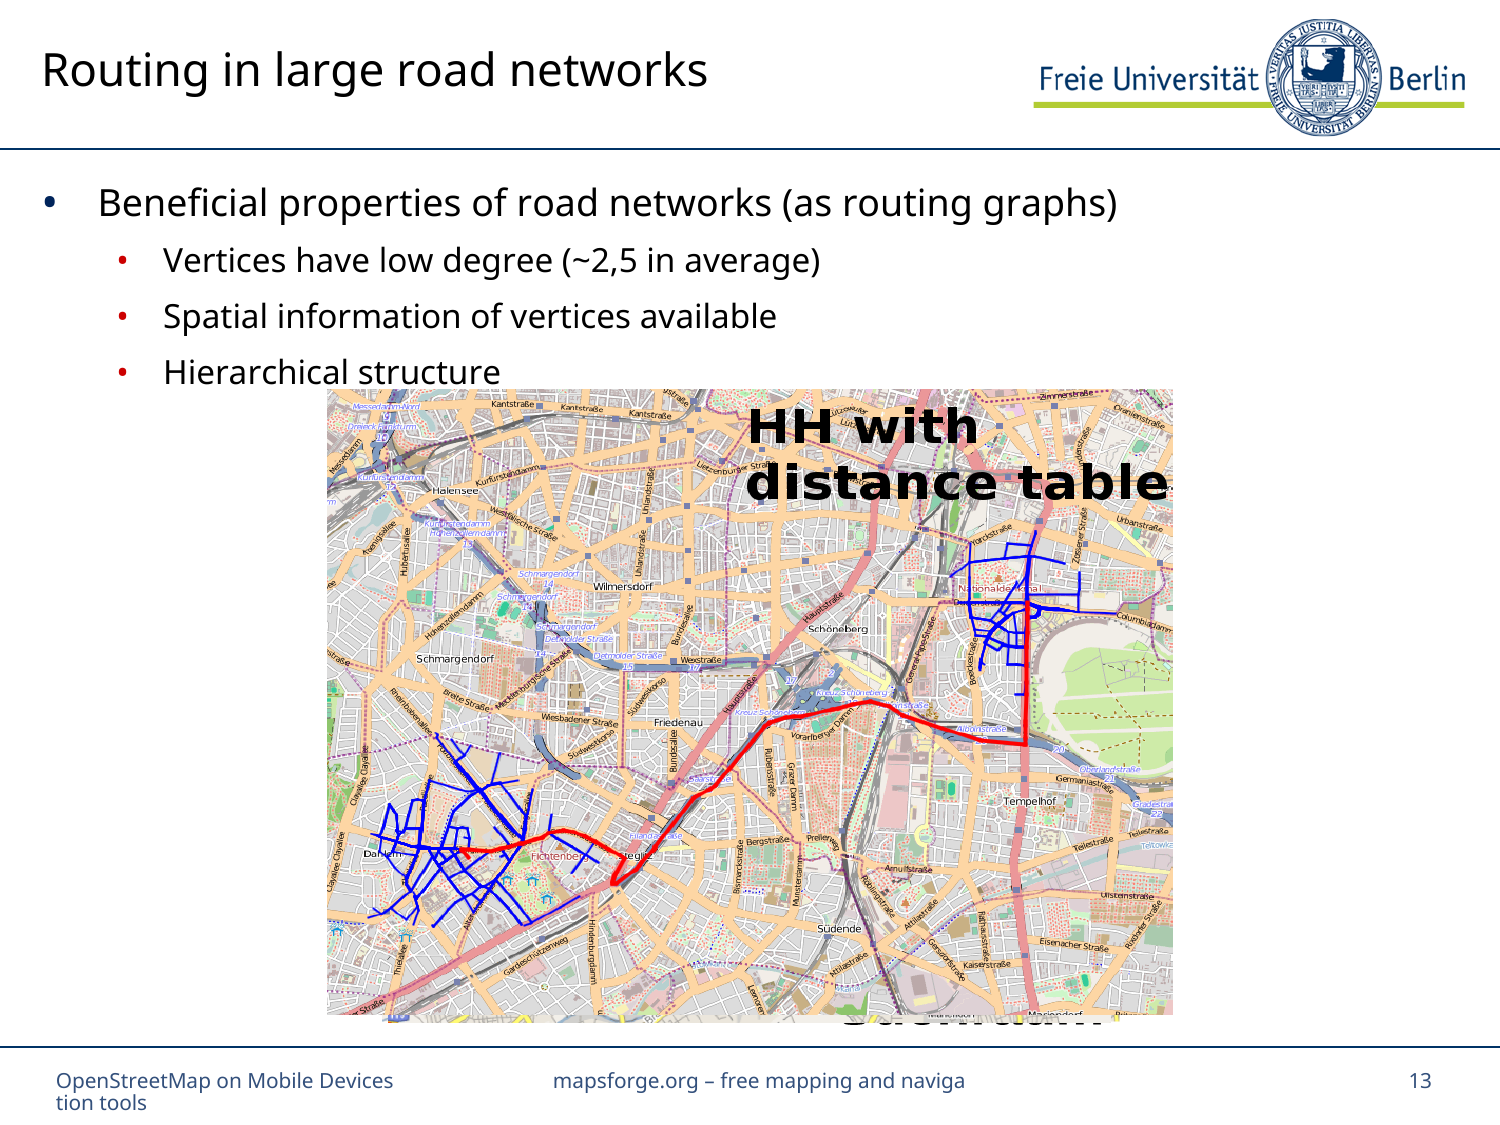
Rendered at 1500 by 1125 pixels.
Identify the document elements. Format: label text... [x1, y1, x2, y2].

title Routing in large road networks [41, 0, 1016, 138]
list Beneficial properties of road networks (as routing graphs) Vertices have low degree (~2,5 in average) Spatial information of vertices available Hierarchical structure [41, 175, 1448, 919]
picture [1033, 19, 1470, 137]
picture [327, 389, 1173, 1038]
